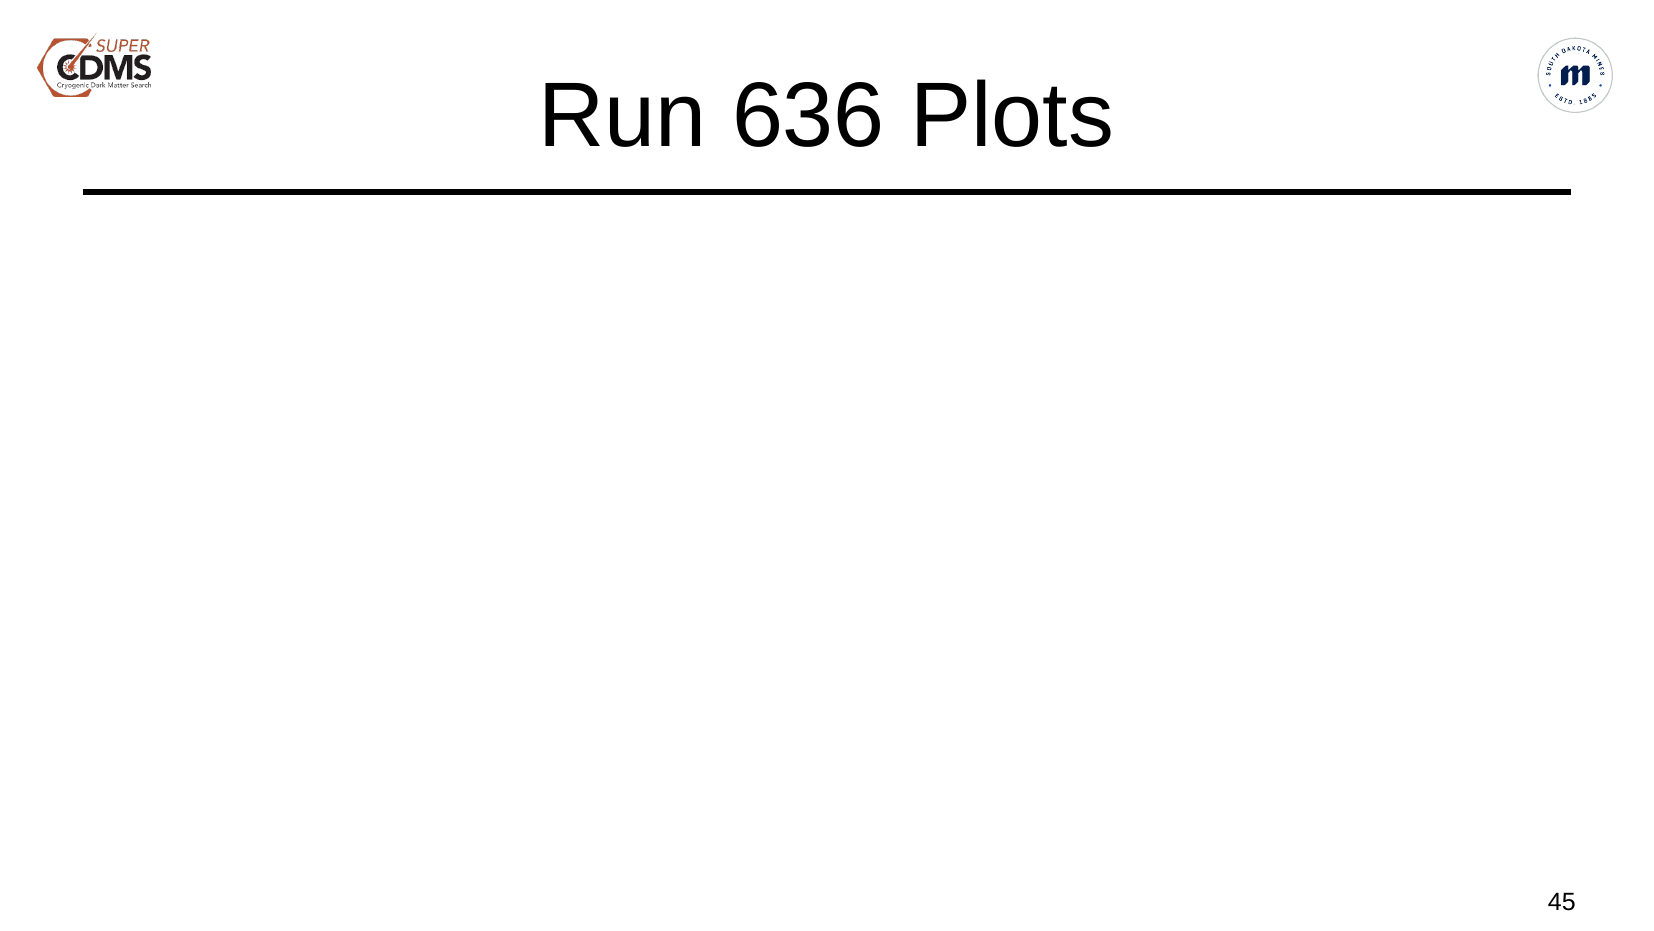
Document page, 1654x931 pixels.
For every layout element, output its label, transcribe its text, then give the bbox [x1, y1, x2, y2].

picture [37, 32, 151, 97]
title Run 636 Plots [82, 37, 1571, 193]
picture [1571, 37, 1613, 113]
